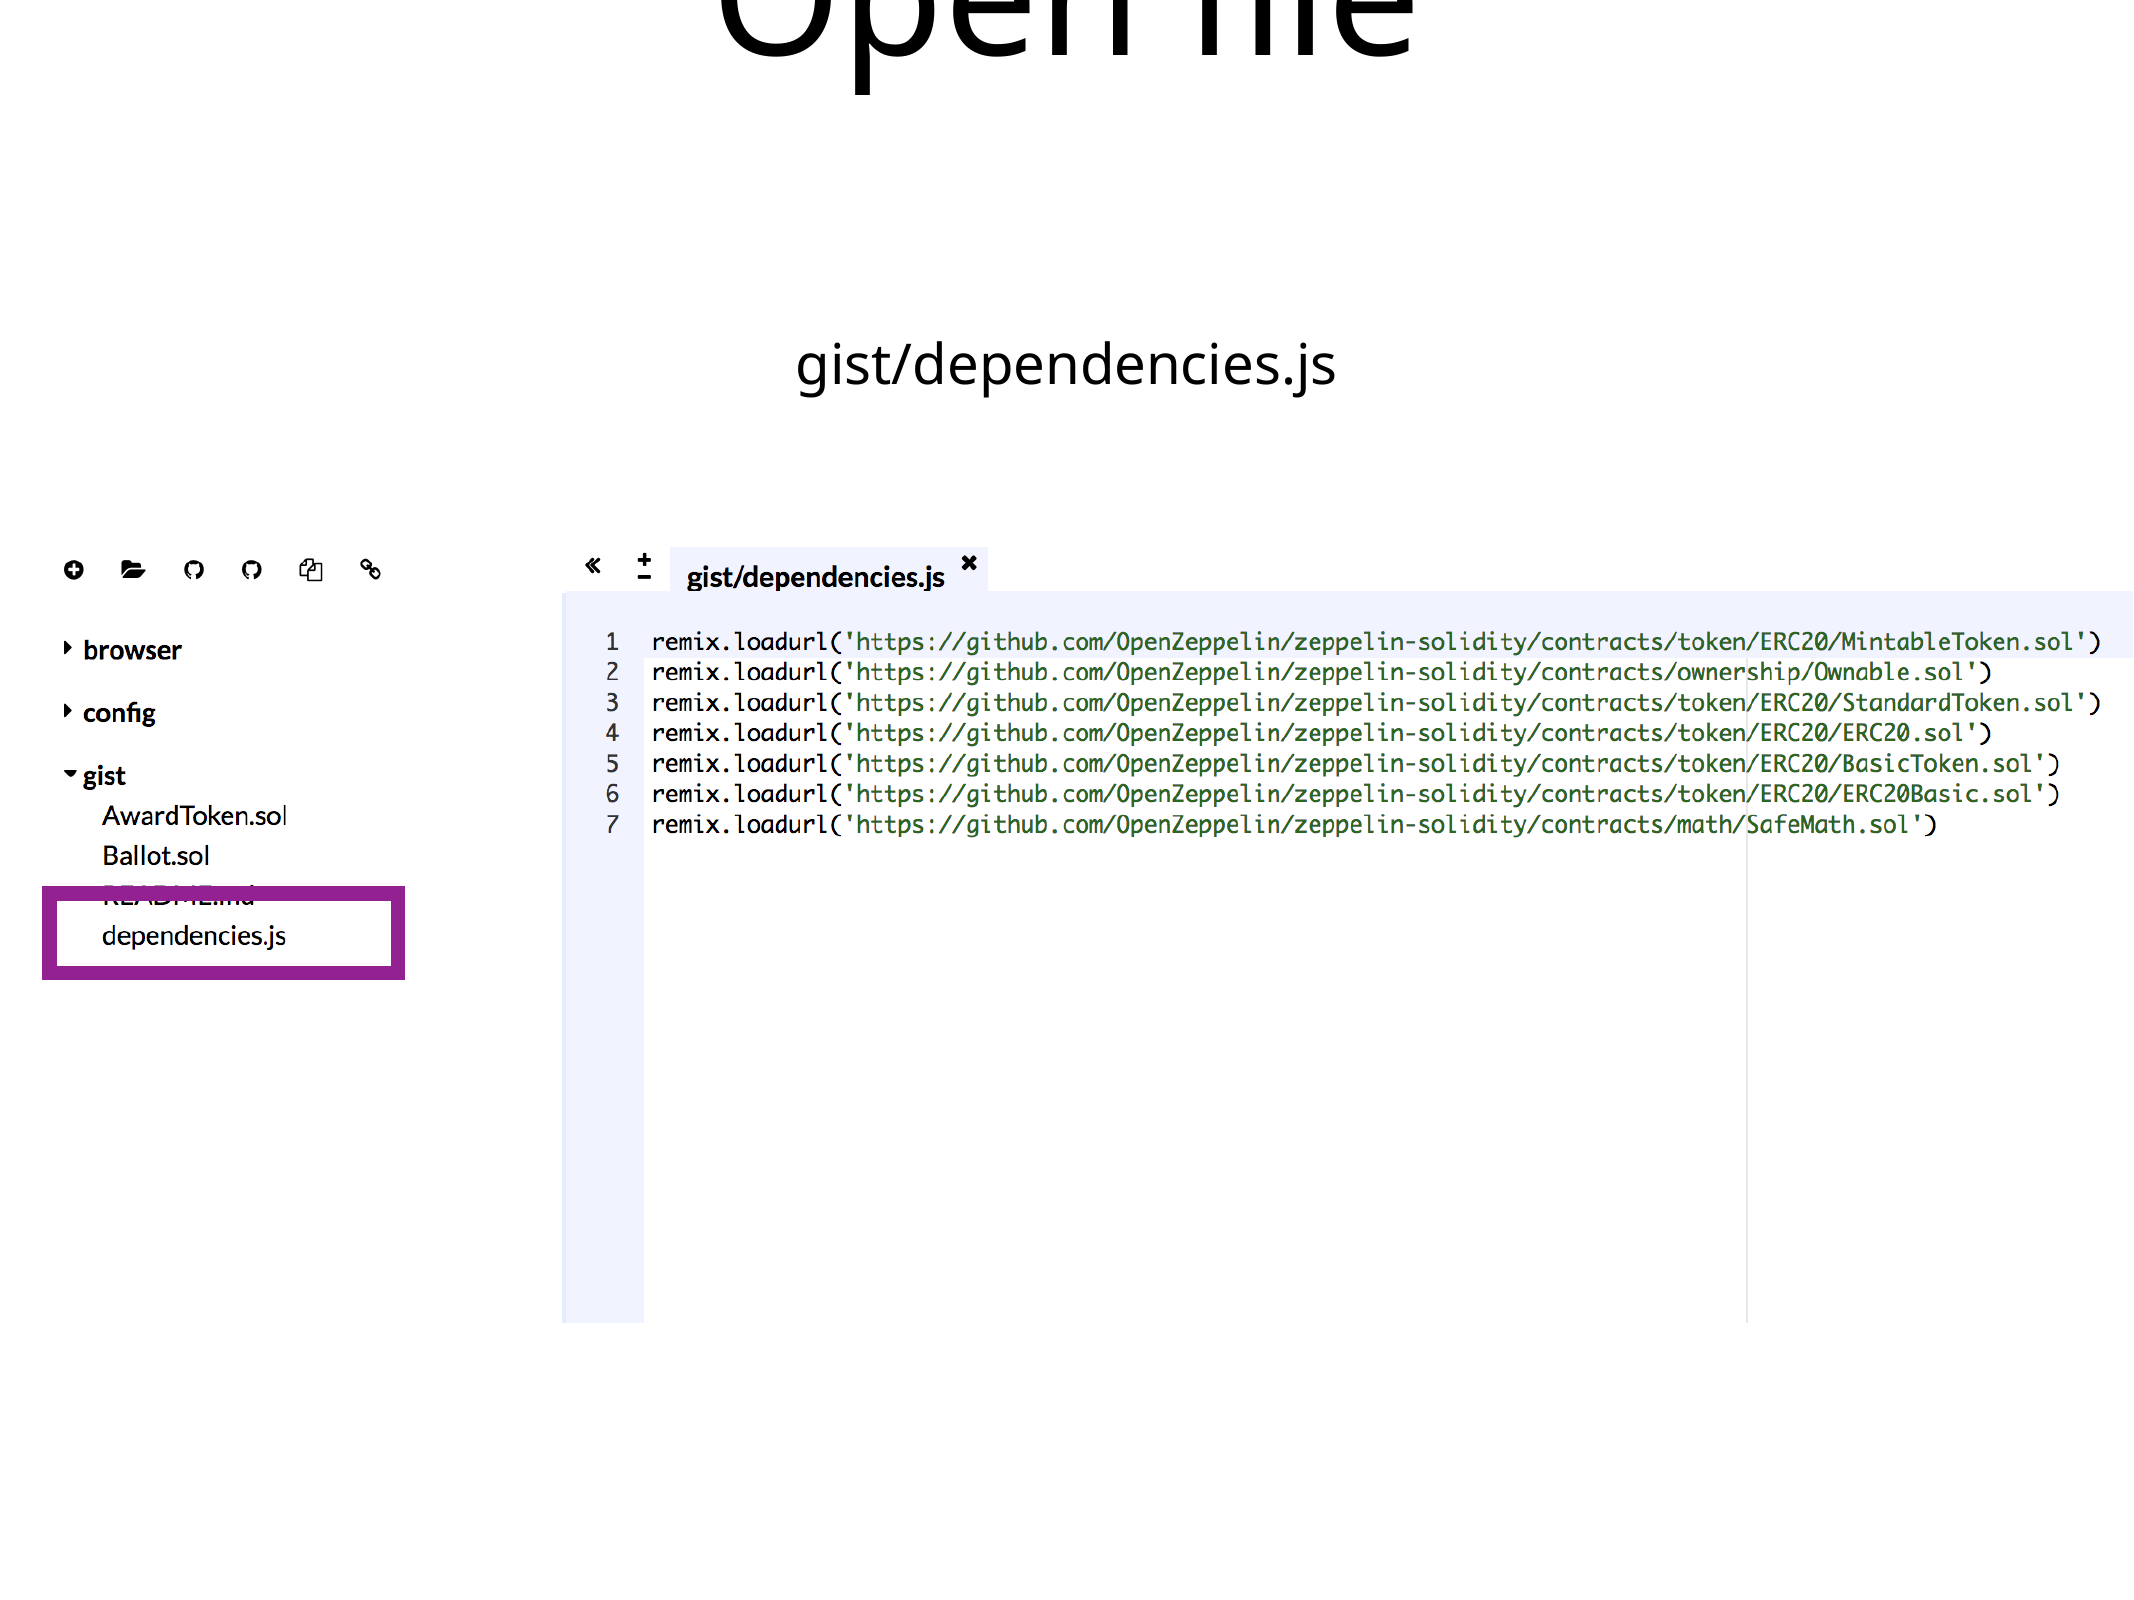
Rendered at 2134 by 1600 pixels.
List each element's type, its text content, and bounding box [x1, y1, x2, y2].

subtitle gist/dependencies.js [208, 320, 1925, 507]
title Open file [208, 0, 1925, 320]
picture [57, 901, 391, 966]
picture [56, 543, 2134, 1323]
